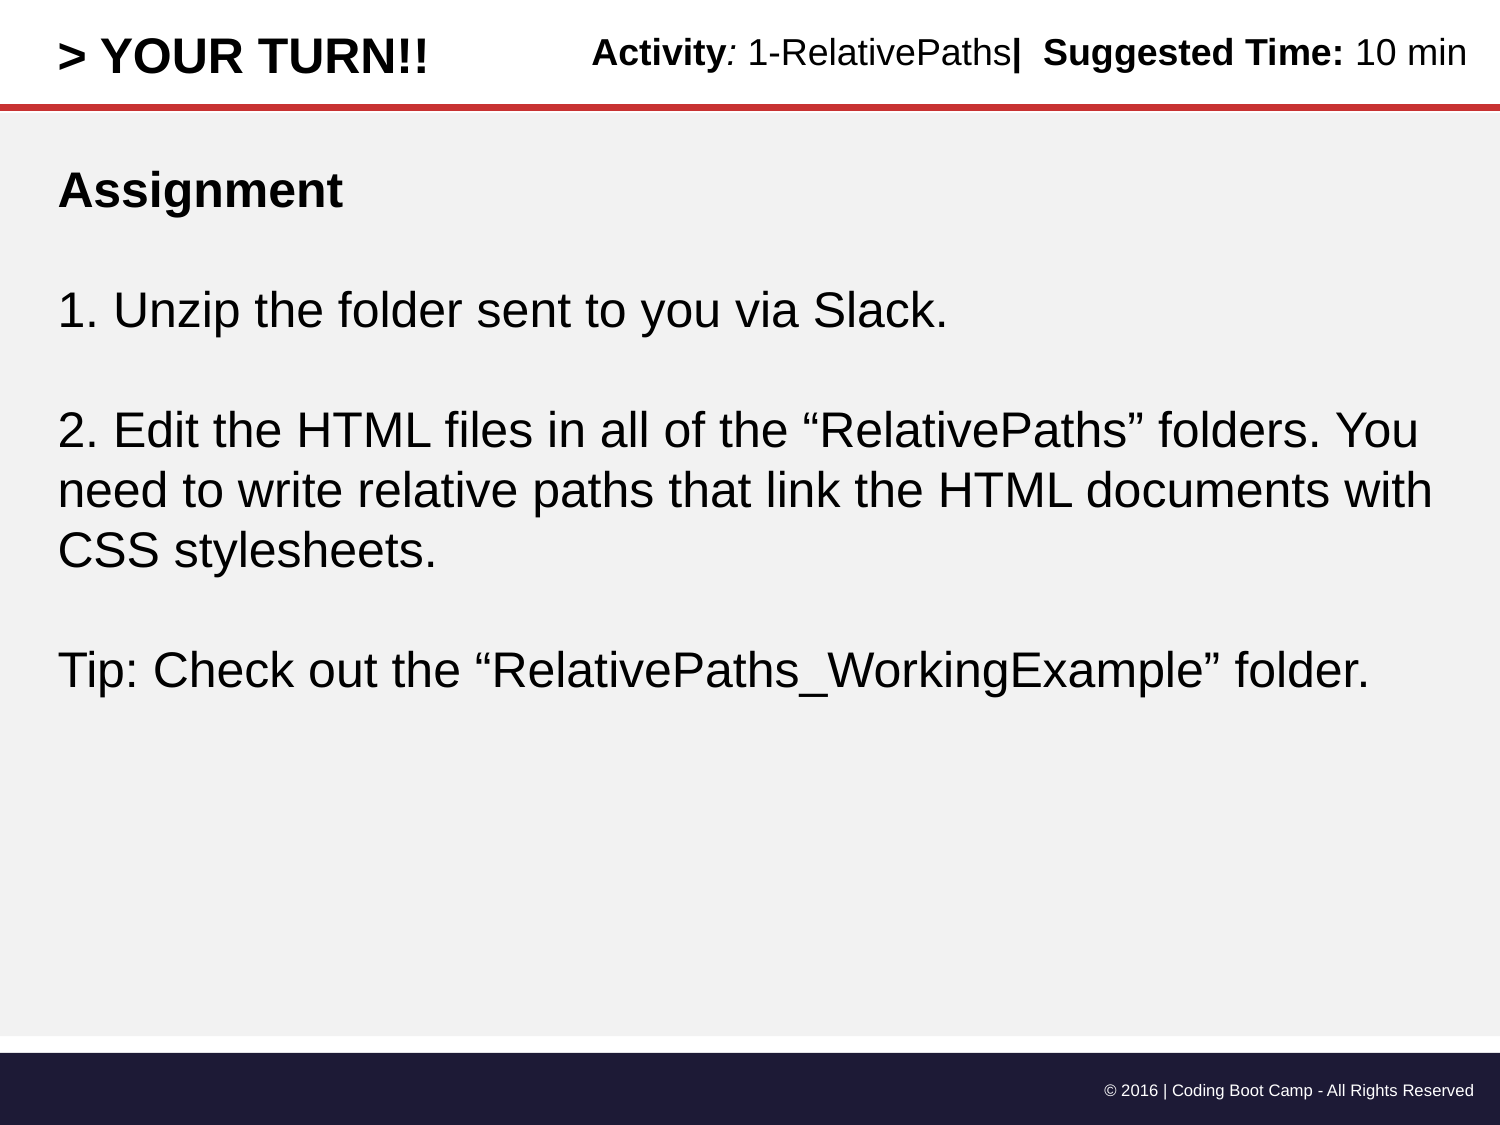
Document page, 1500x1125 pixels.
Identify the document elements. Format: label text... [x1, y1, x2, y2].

text_box [0, 113, 1500, 1037]
text_box Activity: 1-RelativePaths| Suggested Time: 10 min [487, 20, 1475, 81]
text_box > YOUR TURN!! [50, 16, 913, 91]
text_box Assignment 1. Unzip the folder sent to you via Slack. 2. Edit the HTML files in all of the “RelativePaths” folders. You need to write relative paths that link the HTML documents with CSS stylesheets. Tip: Check out the “RelativePaths_WorkingExample” folder. [49, 149, 1475, 705]
